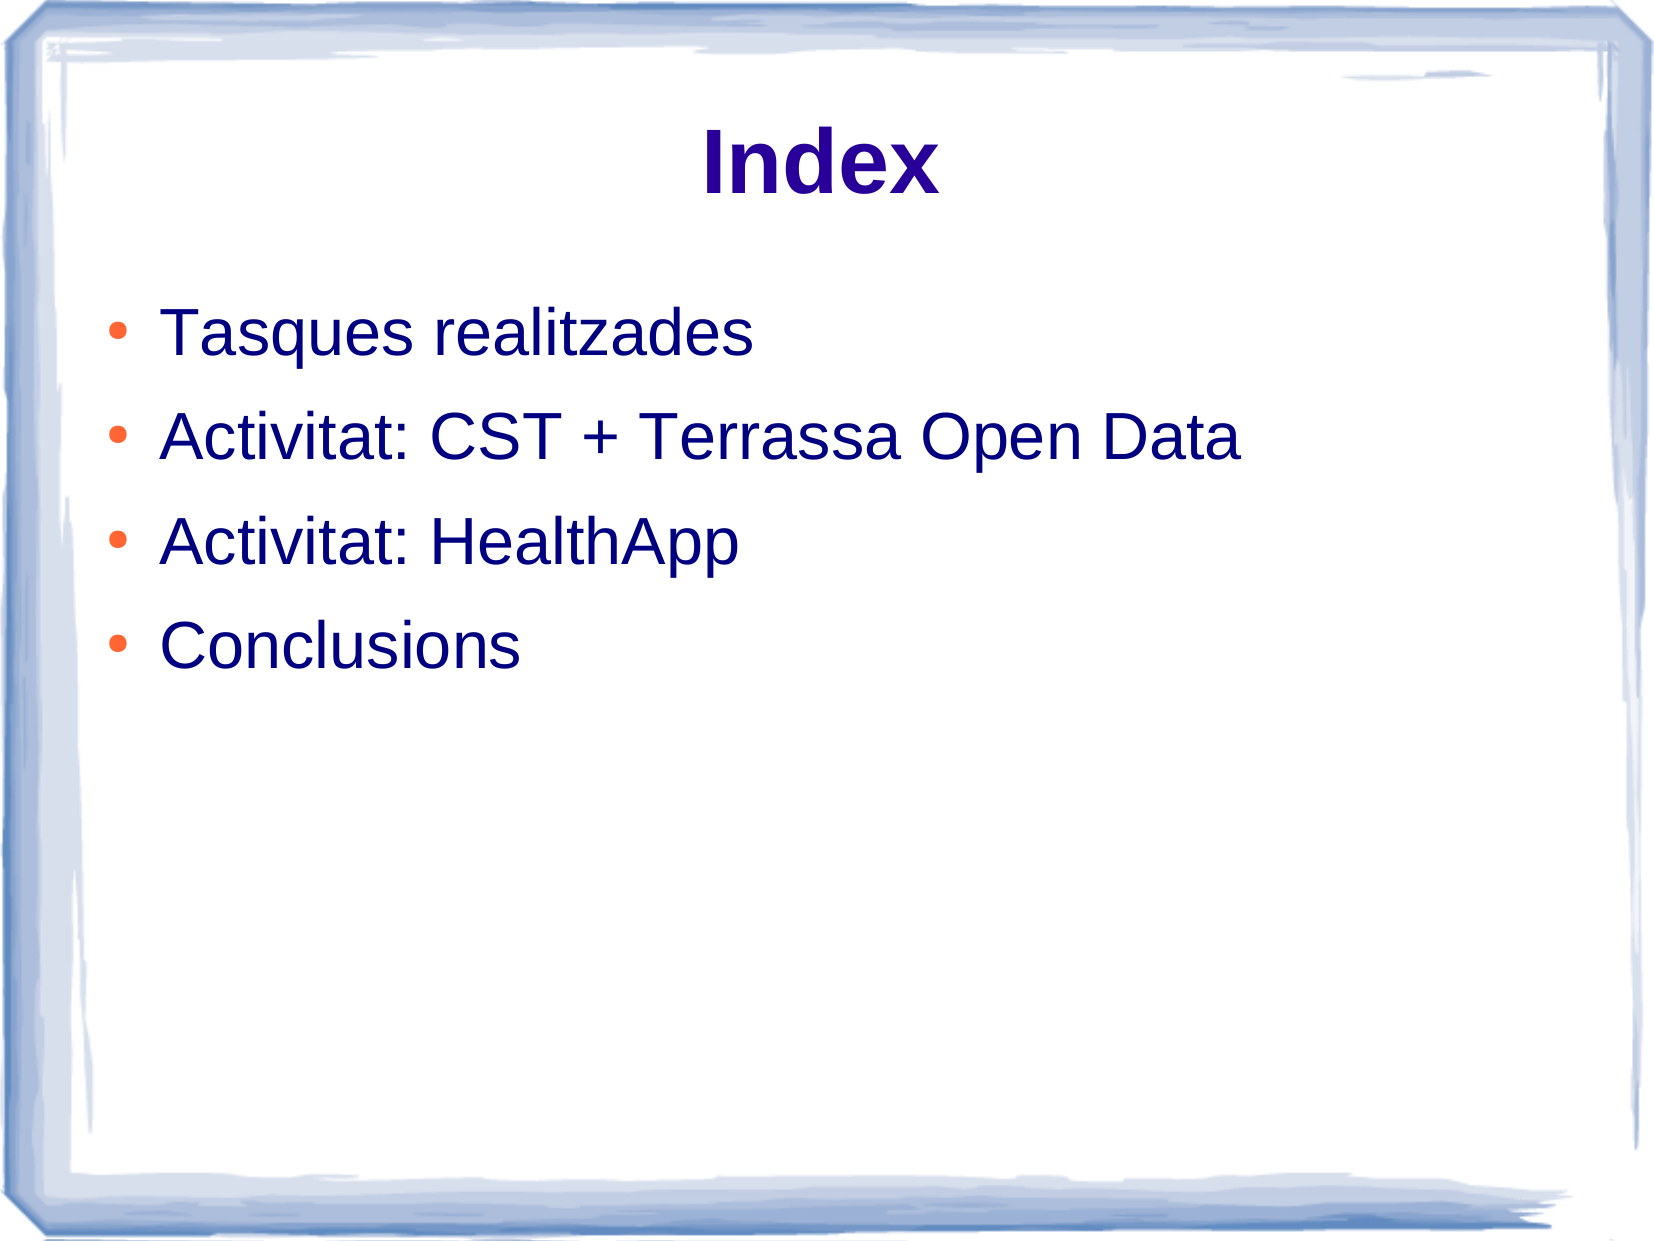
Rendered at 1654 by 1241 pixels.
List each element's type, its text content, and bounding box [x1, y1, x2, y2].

title Index [76, 58, 1565, 266]
picture [0, 0, 1654, 1241]
list Tasques realitzades Activitat: CST + Terrassa Open Data Activitat: HealthApp Conclusions [88, 295, 1542, 975]
